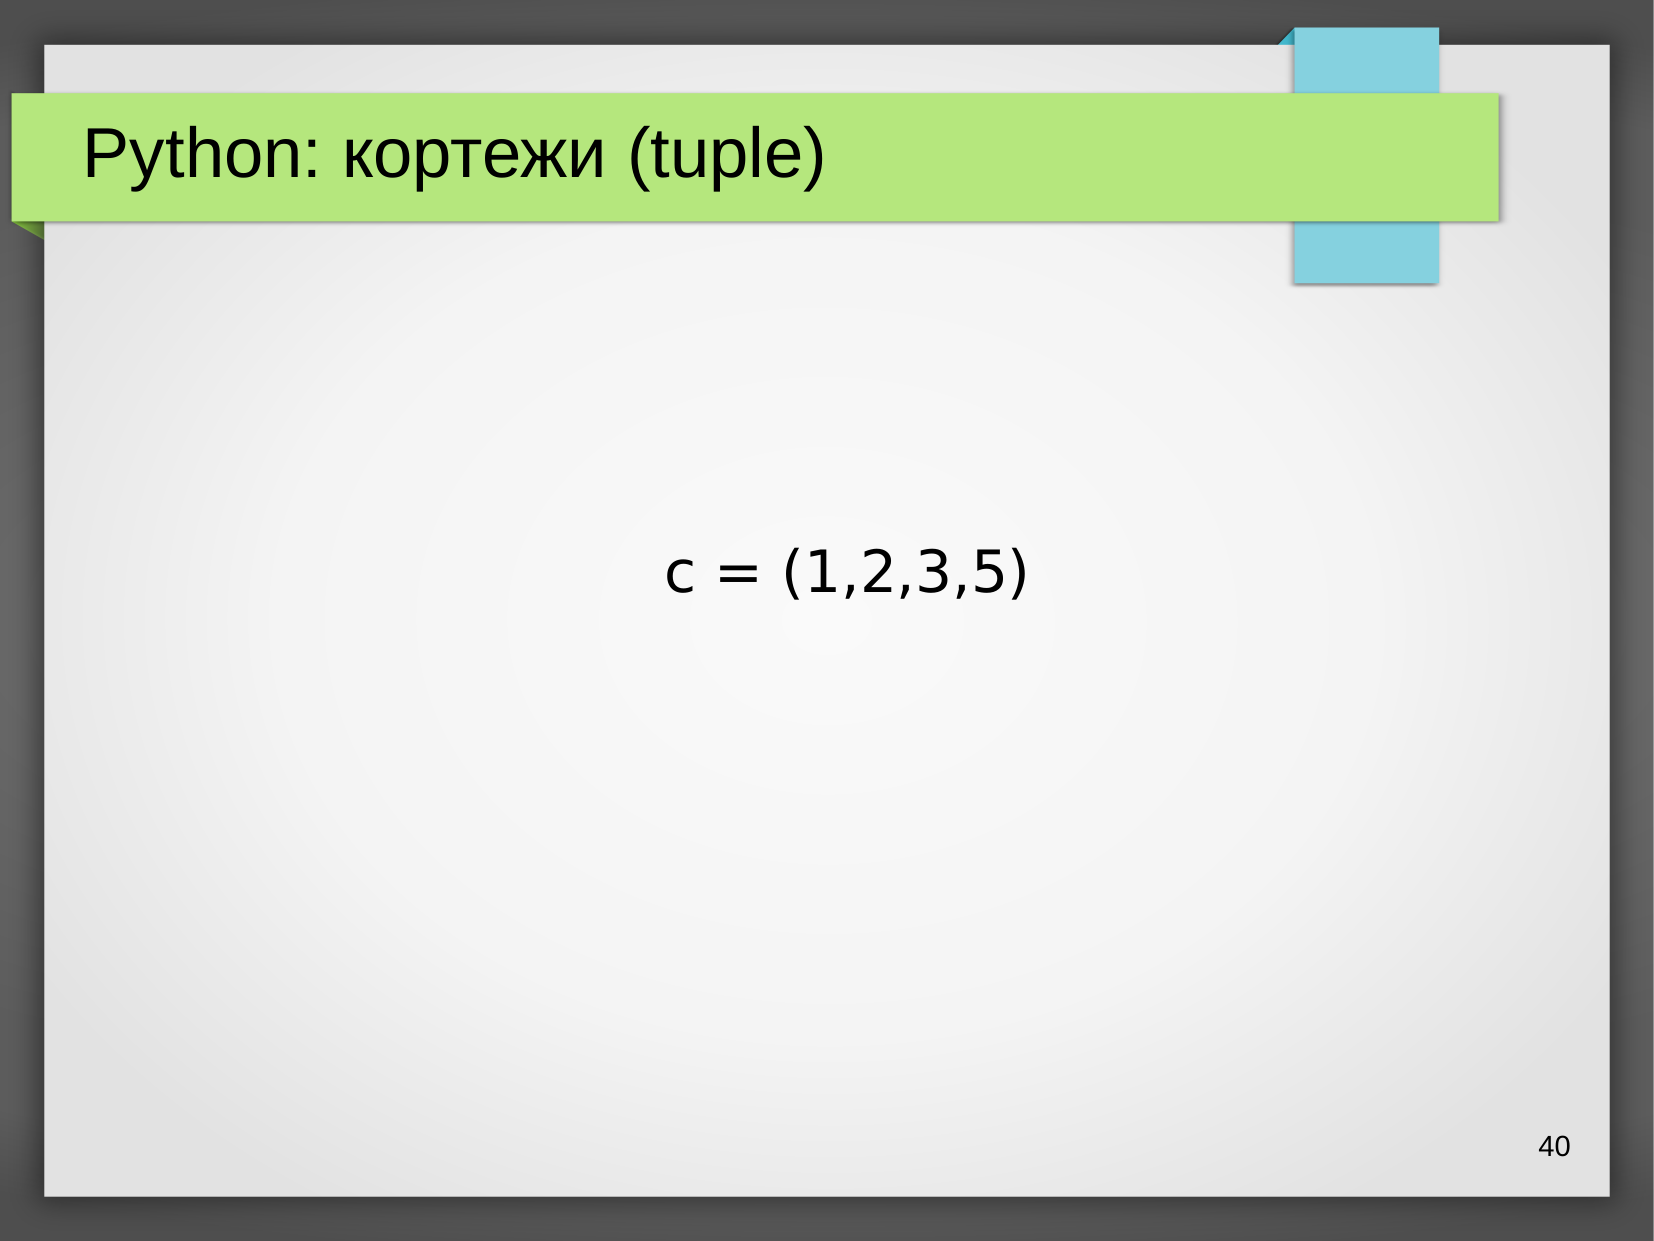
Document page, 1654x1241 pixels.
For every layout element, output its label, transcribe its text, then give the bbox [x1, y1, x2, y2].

title Python: кортежи (tuple) [82, 49, 1571, 257]
picture [0, 0, 1654, 1241]
text_box c = (1,2,3,5) [593, 531, 1312, 1146]
